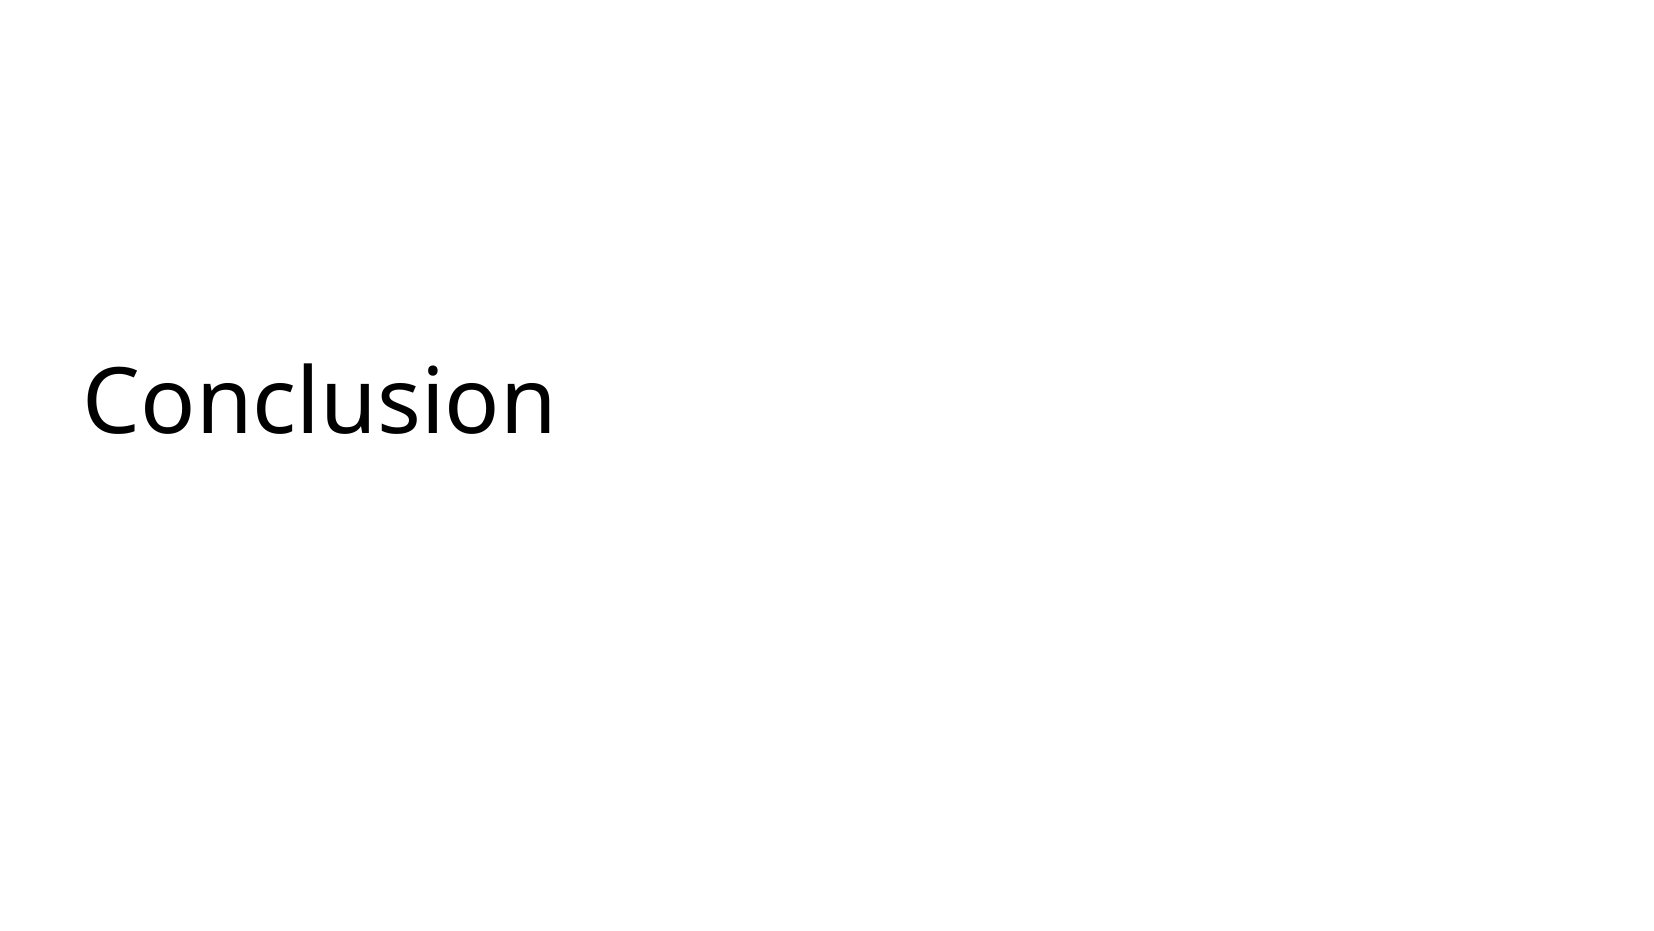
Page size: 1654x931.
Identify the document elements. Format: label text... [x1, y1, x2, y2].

title Conclusion [82, 320, 1571, 476]
